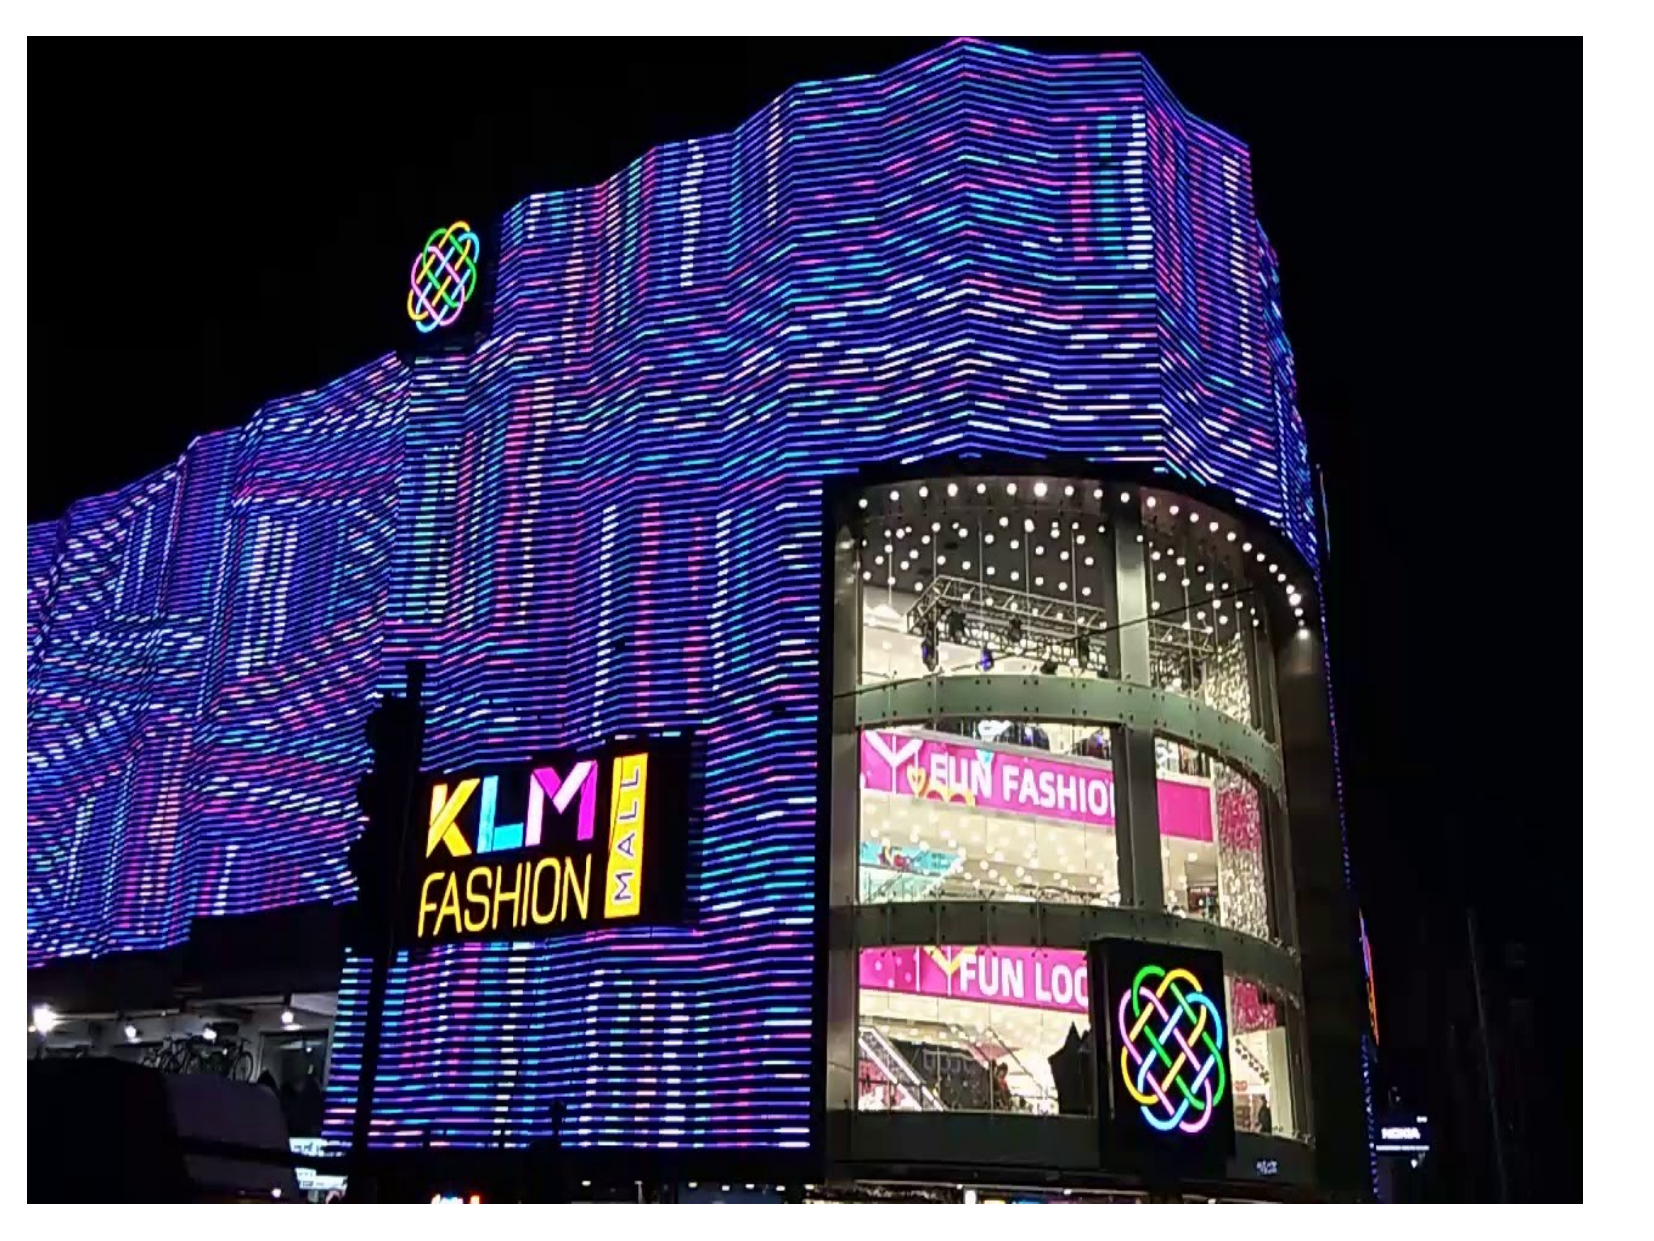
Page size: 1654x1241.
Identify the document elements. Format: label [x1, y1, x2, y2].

picture [27, 36, 1583, 1204]
